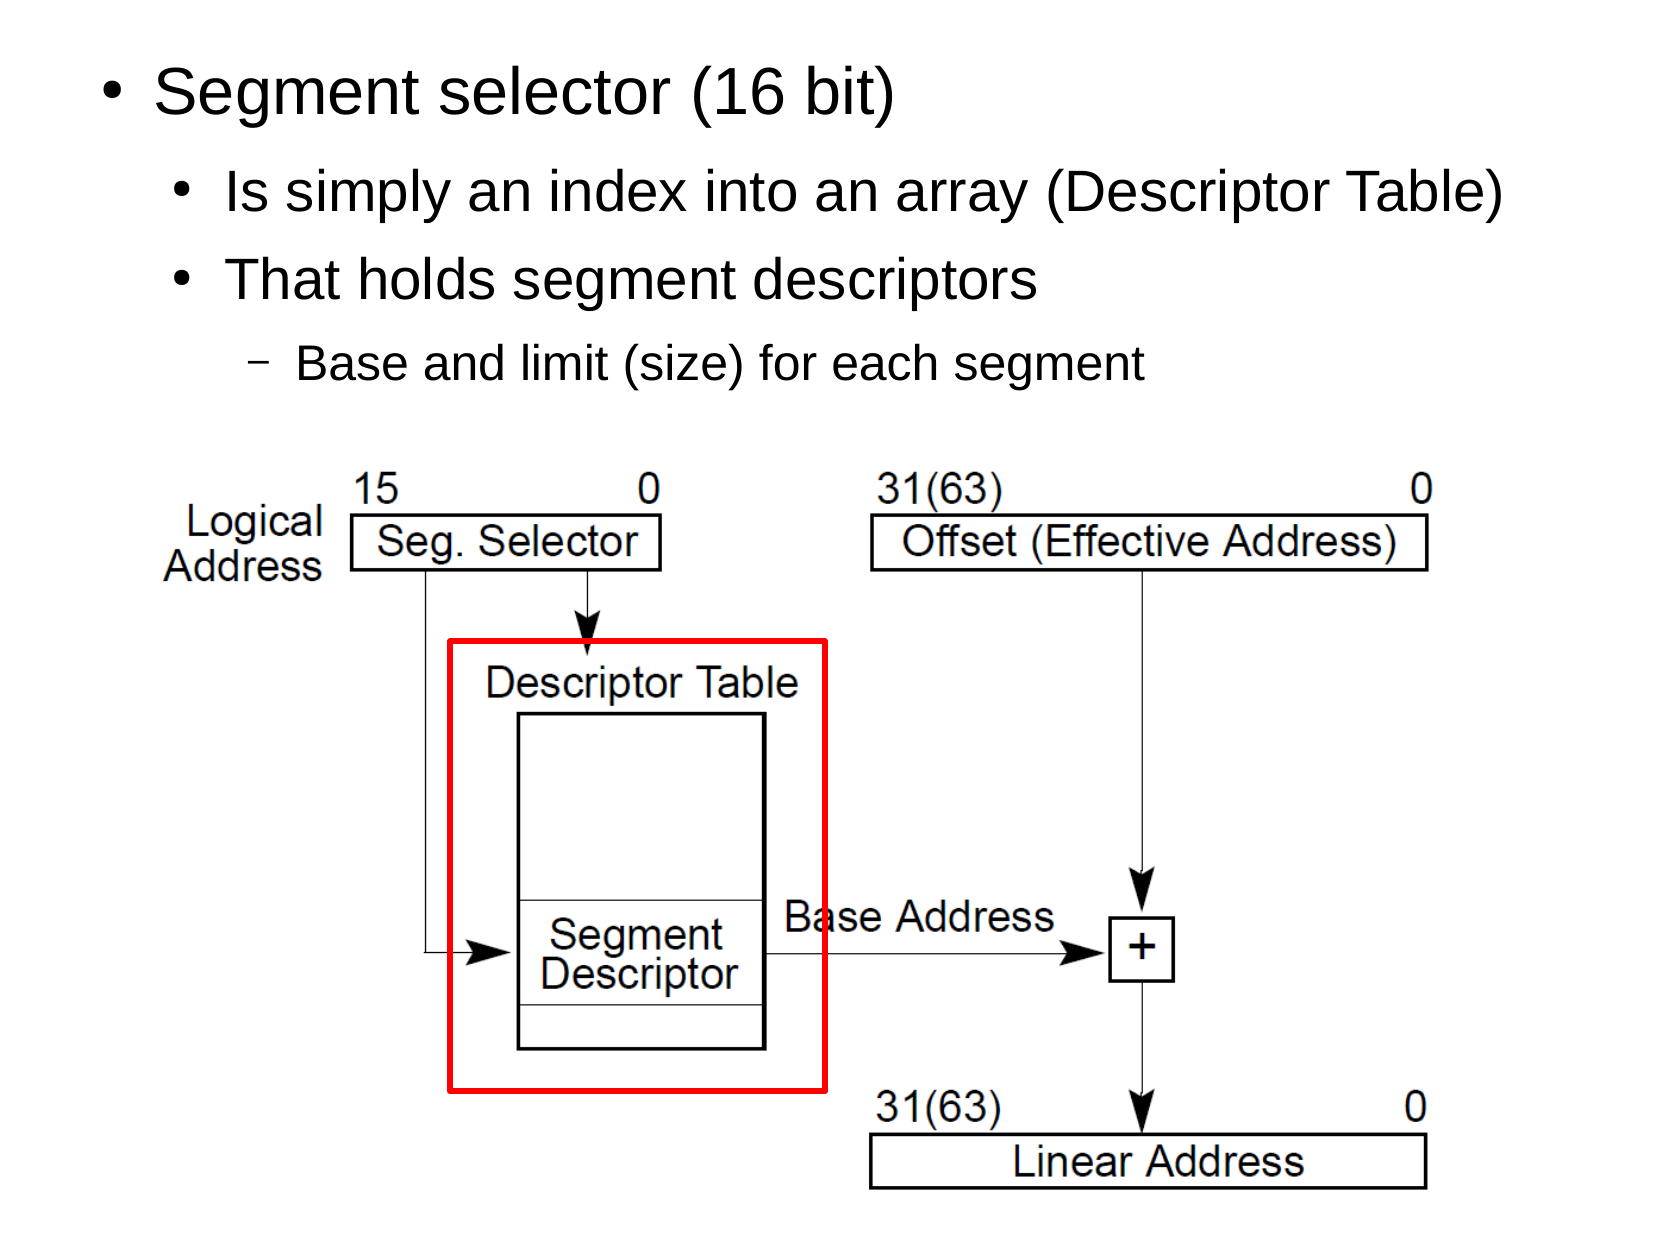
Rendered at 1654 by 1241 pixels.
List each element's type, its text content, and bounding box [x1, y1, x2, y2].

picture [150, 416, 1468, 1204]
list Segment selector (16 bit) Is simply an index into an array (Descriptor Table) That holds segment descriptors Base and limit (size) for each segment [82, 53, 1571, 774]
